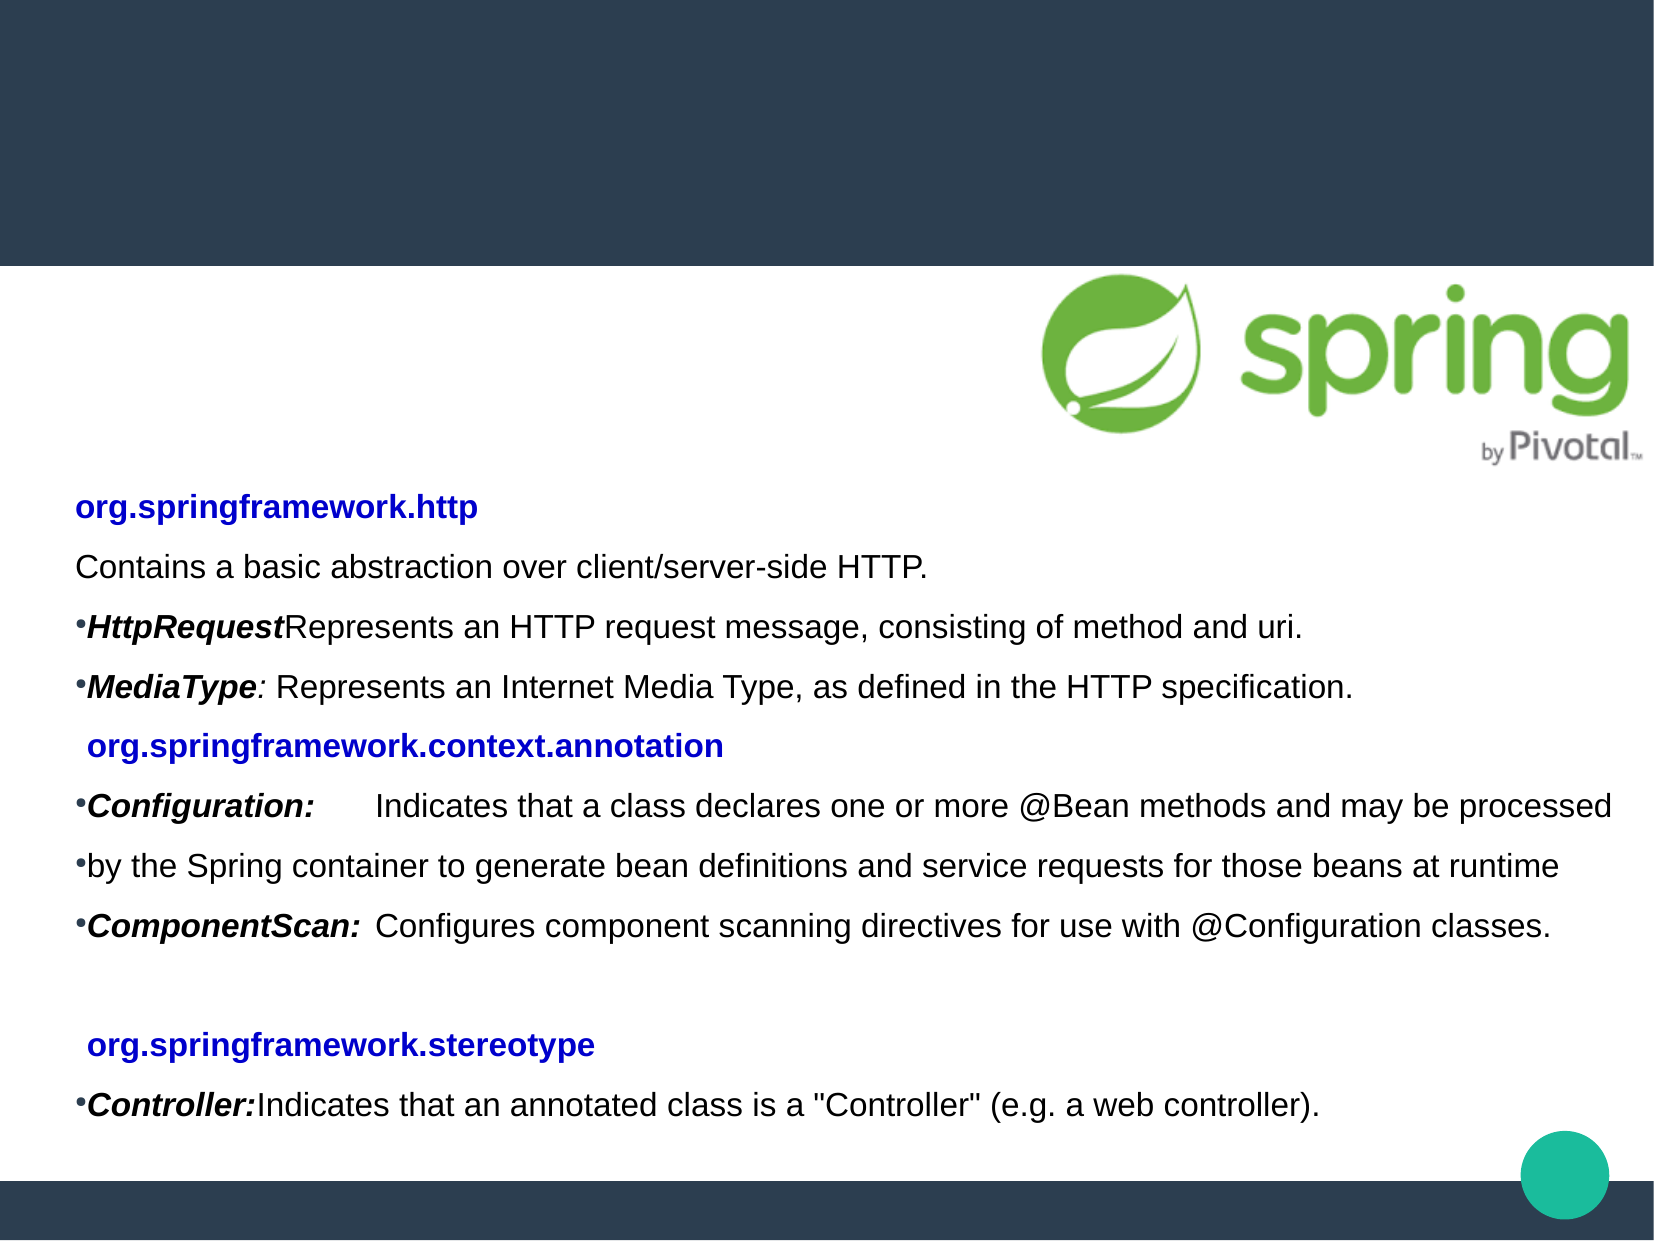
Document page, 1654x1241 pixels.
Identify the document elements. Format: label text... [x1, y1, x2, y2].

list org.springframework.http Contains a basic abstraction over client/server-side HTTP. HttpRequestRepresents an HTTP request message, consisting of method and uri. MediaType: Represents an Internet Media Type, as defined in the HTTP specification. org.springframework.context.annotation Configuration: Indicates that a class declares one or more @Bean methods and may be processed by the Spring container to generate bean definitions and service requests for those beans at runtime ComponentScan: Configures component scanning directives for use with @Configuration classes. org.springframework.stereotype Controller:Indicates that an annotated class is a "Controller" (e.g. a web controller). [75, 465, 1632, 1186]
picture [1035, 269, 1651, 470]
